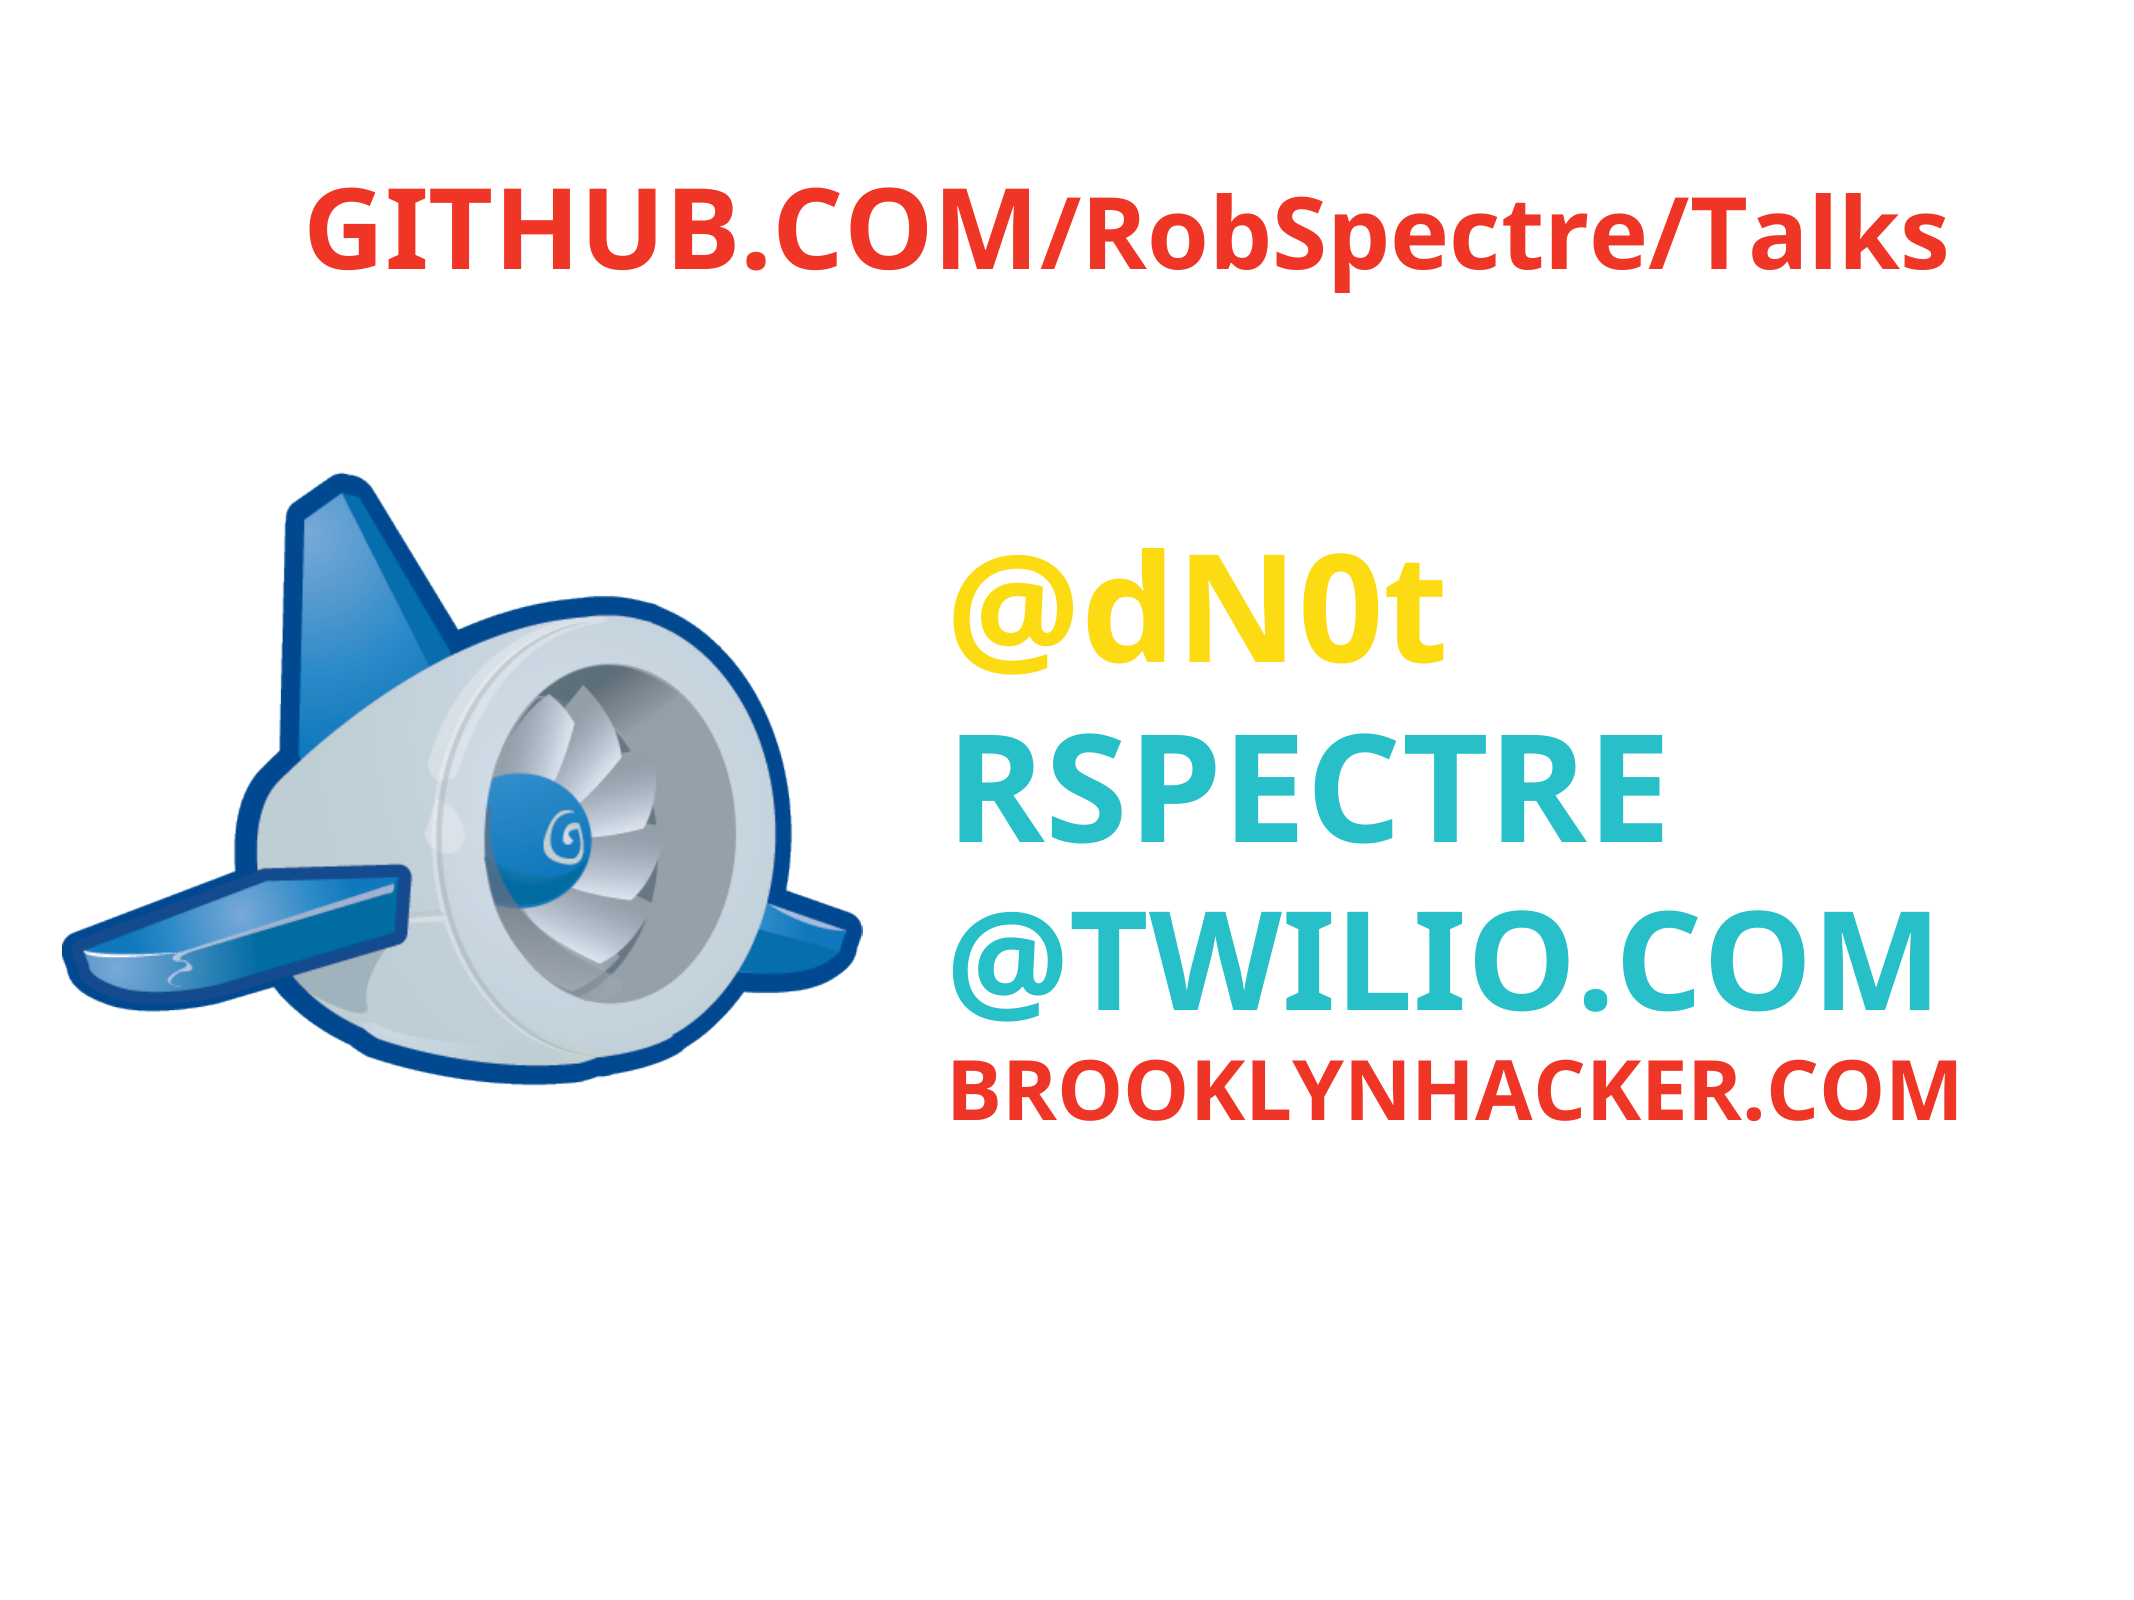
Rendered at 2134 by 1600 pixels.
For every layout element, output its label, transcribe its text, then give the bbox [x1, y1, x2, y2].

text_box @dN0t RSPECTRE @TWILIO.COM BROOKLYNHACKER.COM [937, 512, 2134, 1163]
picture [62, 399, 863, 1201]
text_box GITHUB.COM/RobSpectre/Talks [112, 149, 2134, 338]
